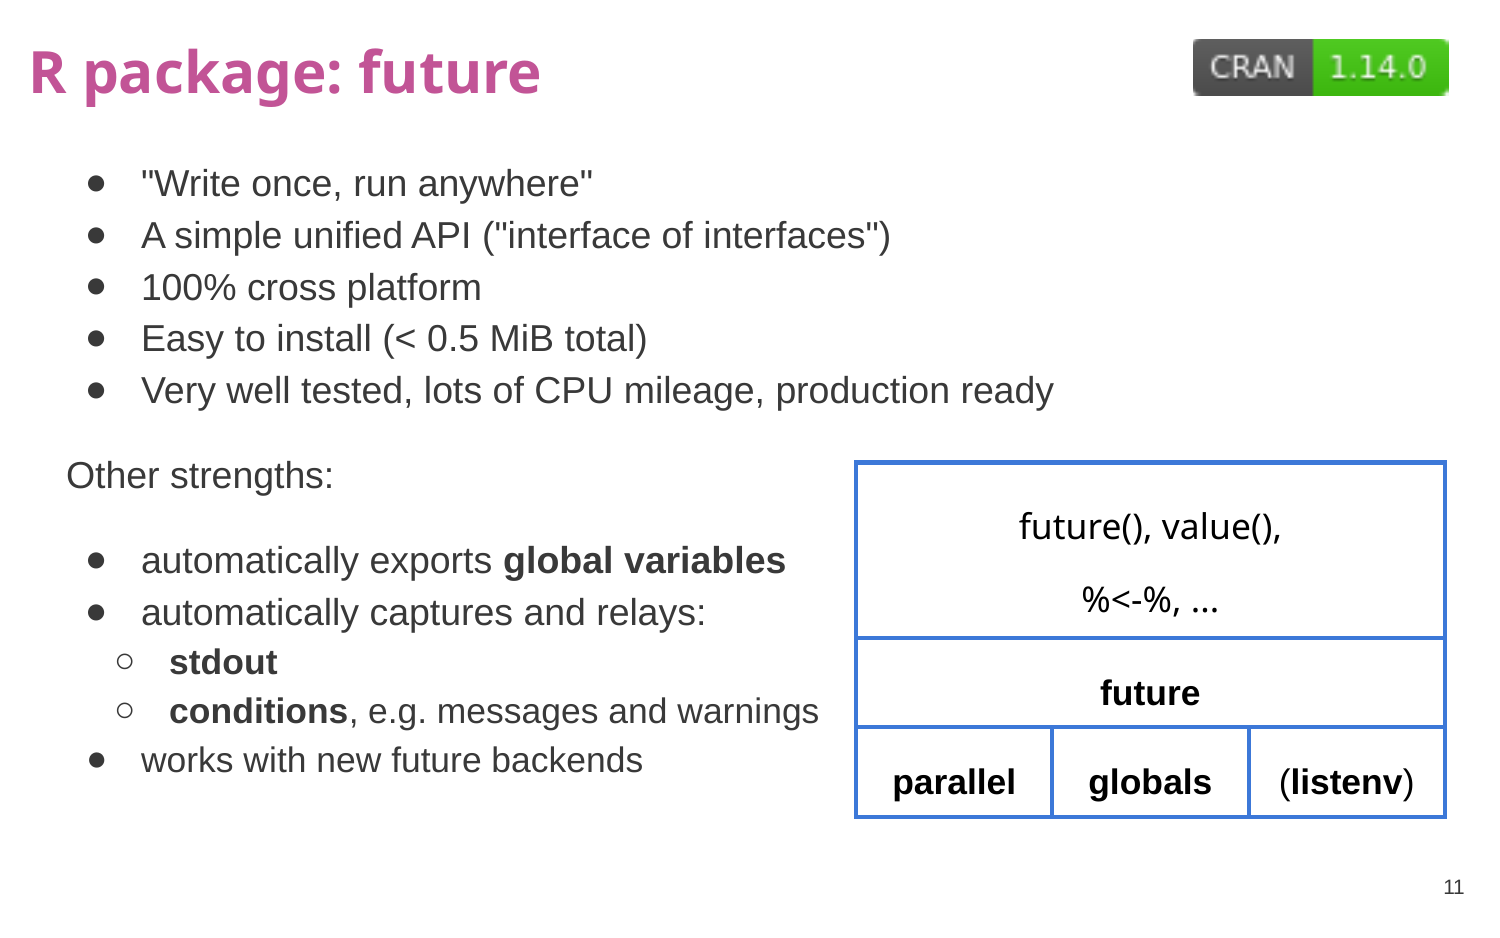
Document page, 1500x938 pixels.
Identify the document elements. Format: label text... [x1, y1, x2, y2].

table_cell parallel [858, 729, 1050, 815]
table_cell future [858, 640, 1443, 725]
list "Write once, run anywhere" A simple unified API ("interface of interfaces") 100% cross platform Easy to install (< 0.5 MiB total) Very well tested, lots of CPU mileage, production ready Other strengths: automatically exports global variables automatically captures and relays: stdout conditions, e.g. messages and warnings works with new future backends [51, 137, 1449, 873]
table_cell (listenv) [1251, 729, 1443, 815]
slide_number <number> [1389, 849, 1480, 922]
picture [1193, 39, 1449, 96]
table_header future(), value(), %<-%, ... [858, 465, 1443, 636]
table_cell globals [1054, 729, 1247, 815]
title R package: future [13, 20, 1480, 136]
